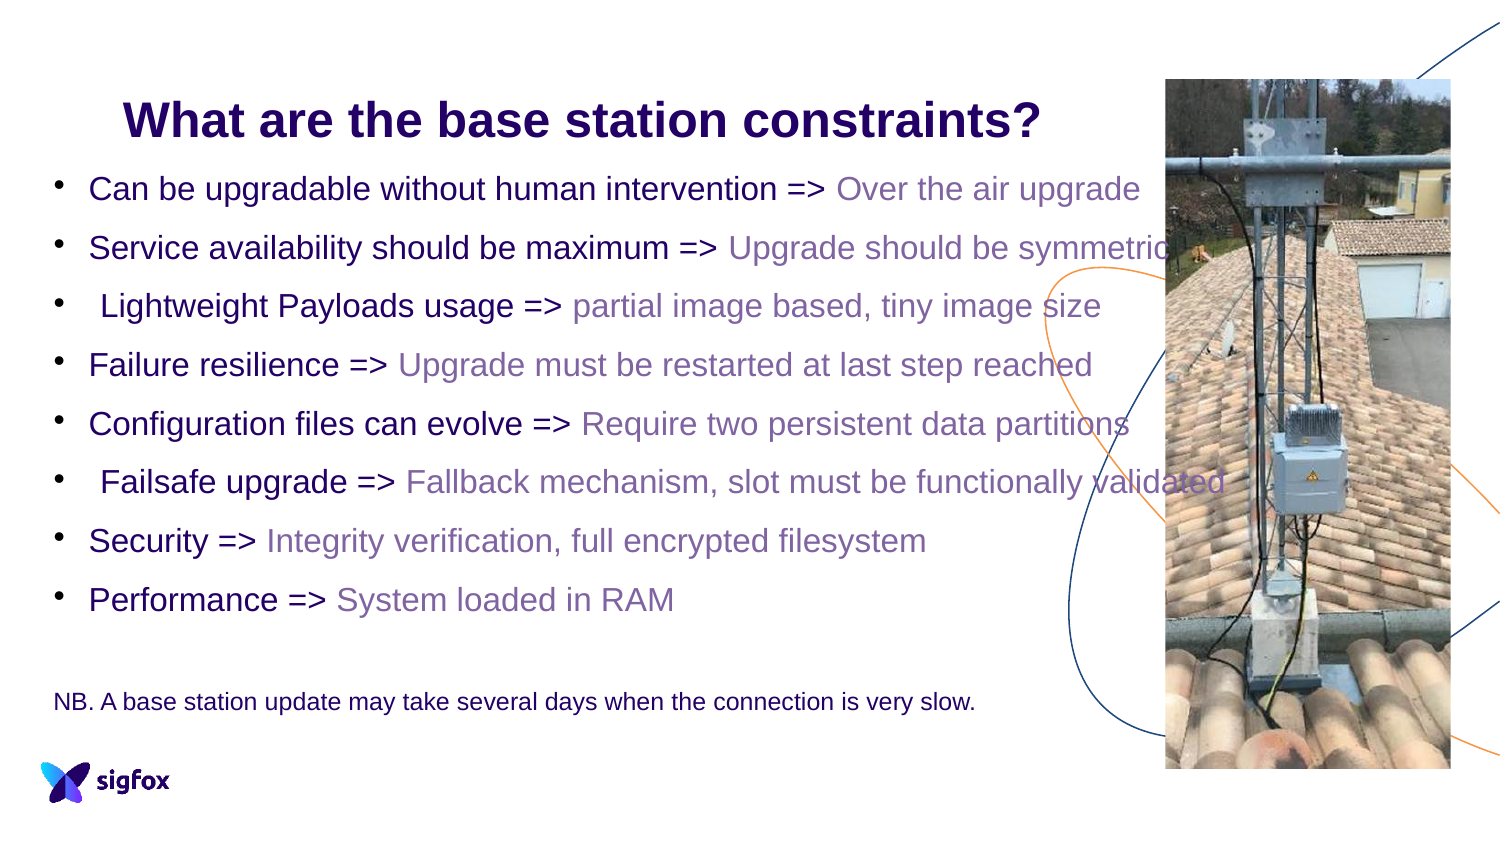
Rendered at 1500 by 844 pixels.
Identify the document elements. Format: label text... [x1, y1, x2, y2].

text_box What are the base station constraints? [122, 87, 1359, 142]
picture [1165, 73, 1451, 769]
picture [36, 760, 175, 804]
text_box Can be upgradable without human intervention => Over the air upgrade Service availability should be maximum => Upgrade should be symmetric Lightweight Payloads usage => partial image based, tiny image size Failure resilience => Upgrade must be restarted at last step reached Configuration files can evolve => Require two persistent data partitions Failsafe upgrade => Fallback mechanism, slot must be functionally validated Security => Integrity verification, full encrypted filesystem Performance => System loaded in RAM NB. A base station update may take several days when the connection is very slow. [53, 167, 1289, 684]
